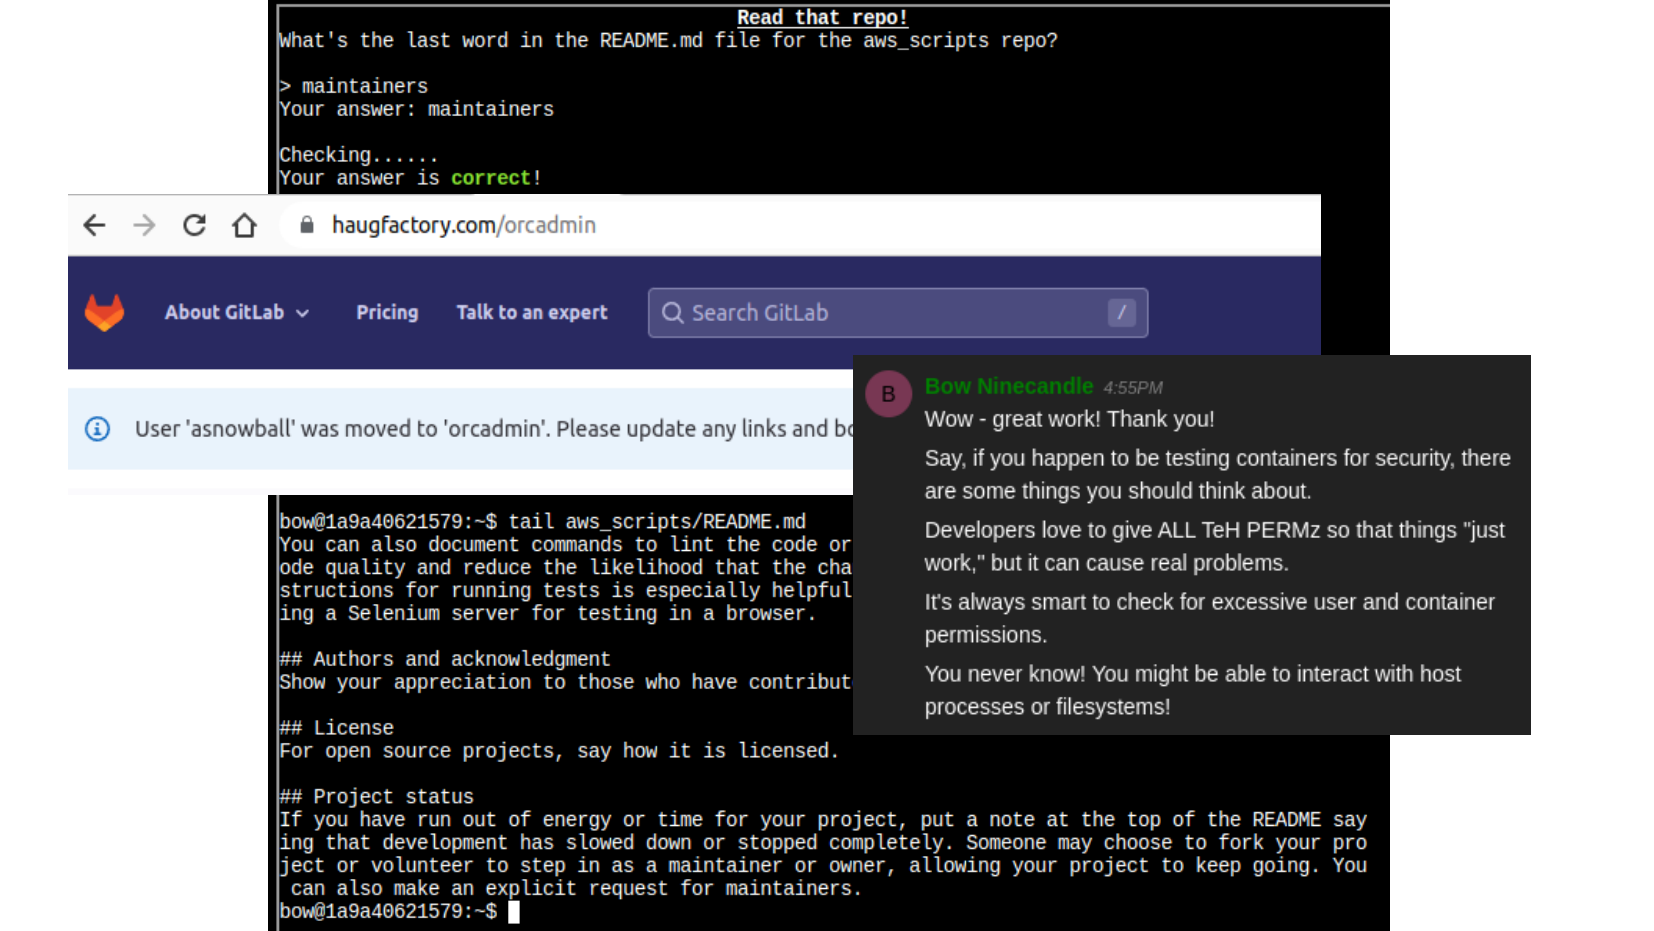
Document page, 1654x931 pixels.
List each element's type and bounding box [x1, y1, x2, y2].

picture [68, 0, 1531, 931]
